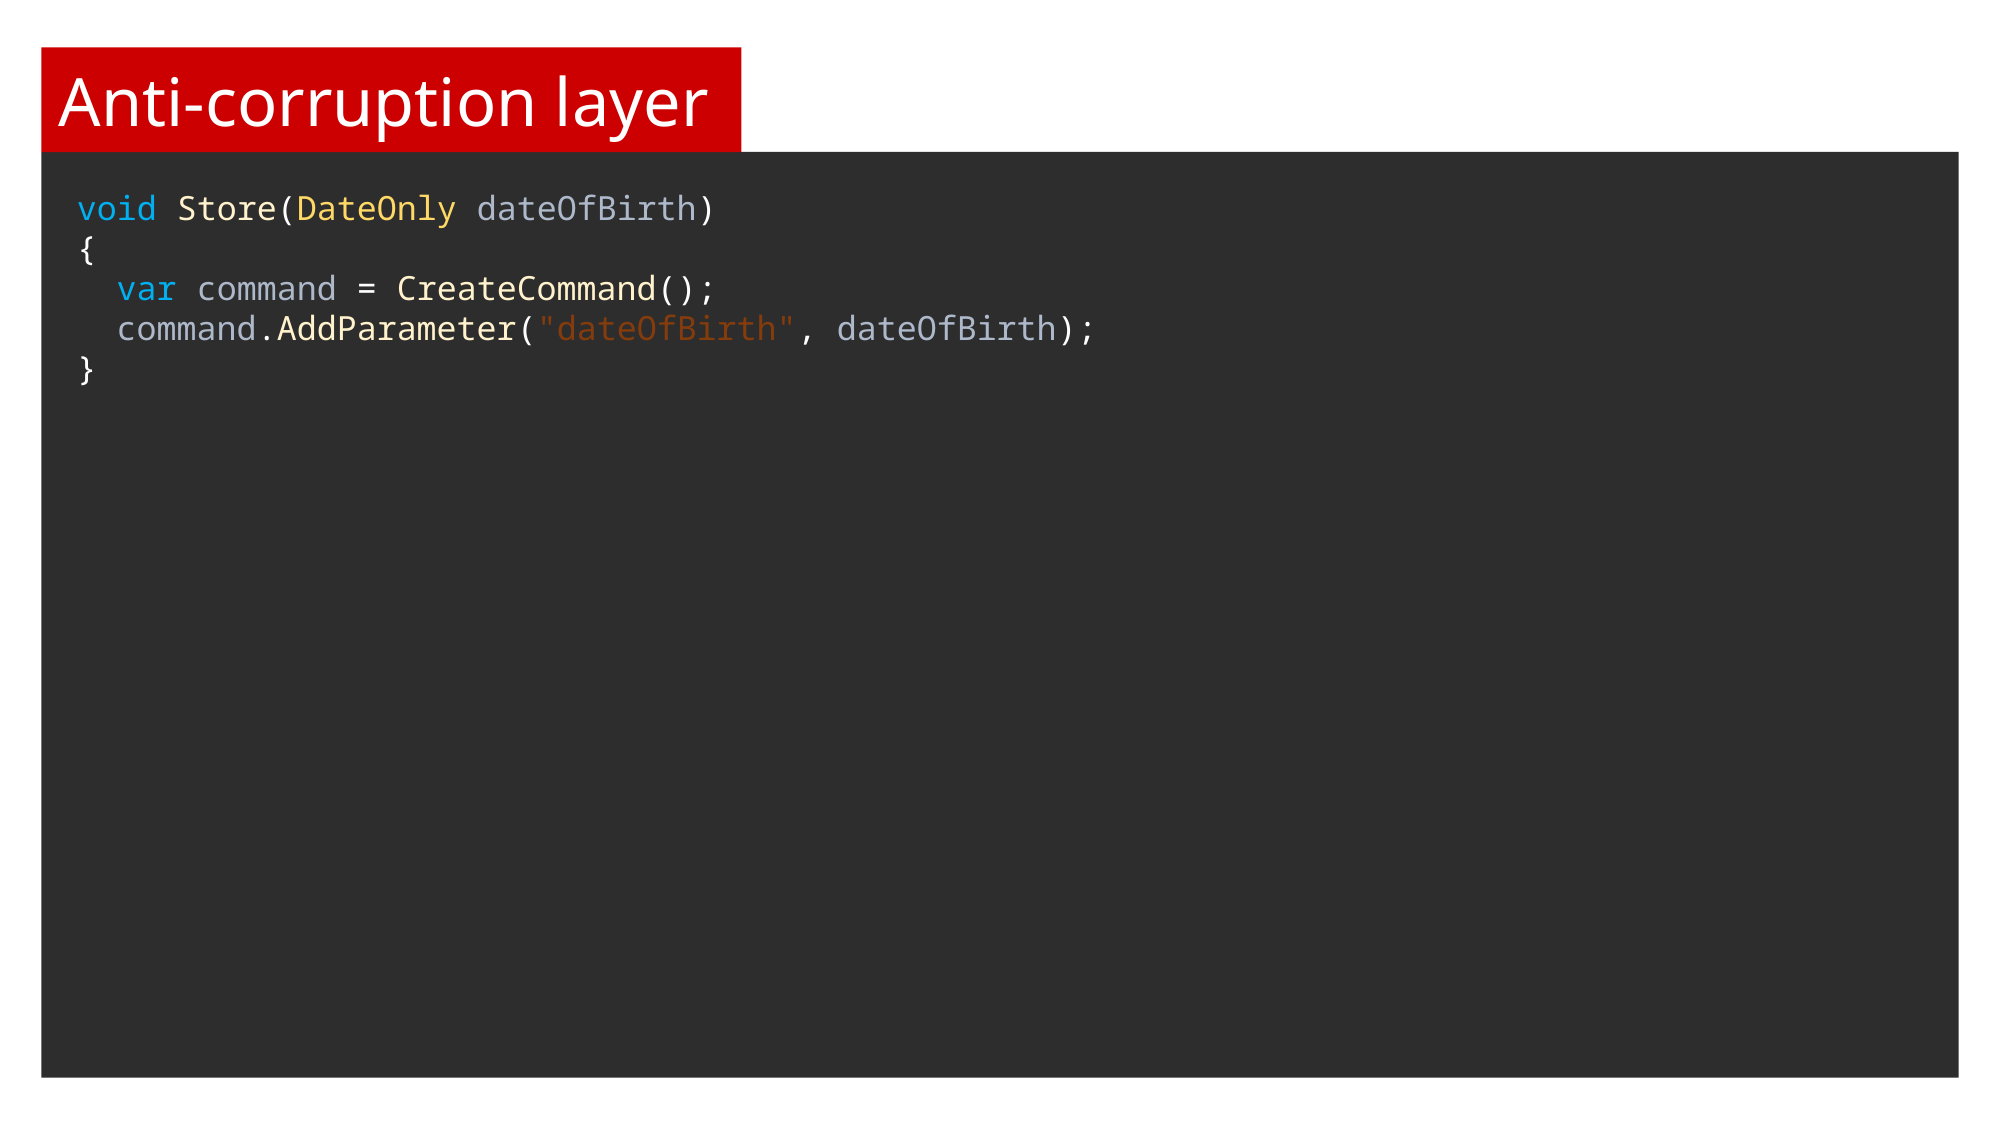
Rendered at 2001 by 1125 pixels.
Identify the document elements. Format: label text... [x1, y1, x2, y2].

text_box Anti-corruption layer [41, 47, 742, 153]
text_box [41, 152, 1959, 1078]
text_box void Store(DateOnly dateOfBirth) { var command = CreateCommand(); command.AddParameter("dateOfBirth", dateOfBirth); } [41, 152, 1602, 396]
